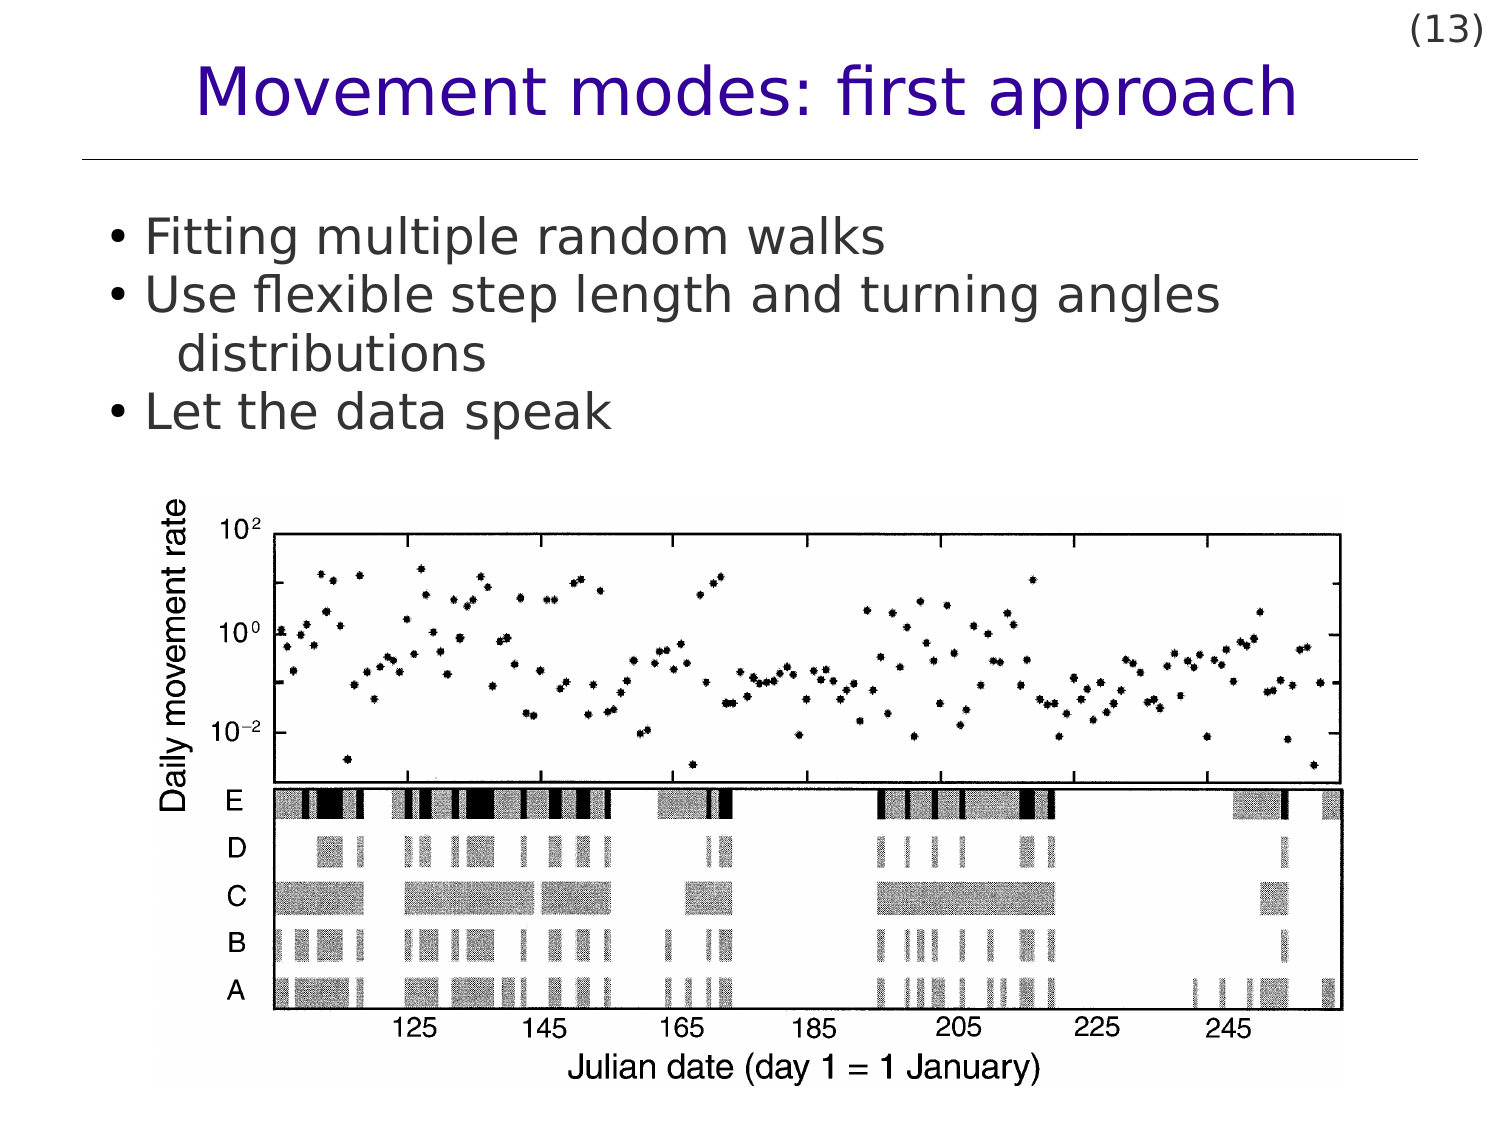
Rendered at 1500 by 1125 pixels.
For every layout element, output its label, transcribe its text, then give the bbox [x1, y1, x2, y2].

title Movement modes: first approach [194, 42, 1306, 142]
text_box Fitting multiple random walks Use flexible step length and turning angles distributions Let the data speak [94, 200, 1237, 449]
text_box (13) [1393, 0, 1500, 102]
picture [156, 496, 1344, 1087]
